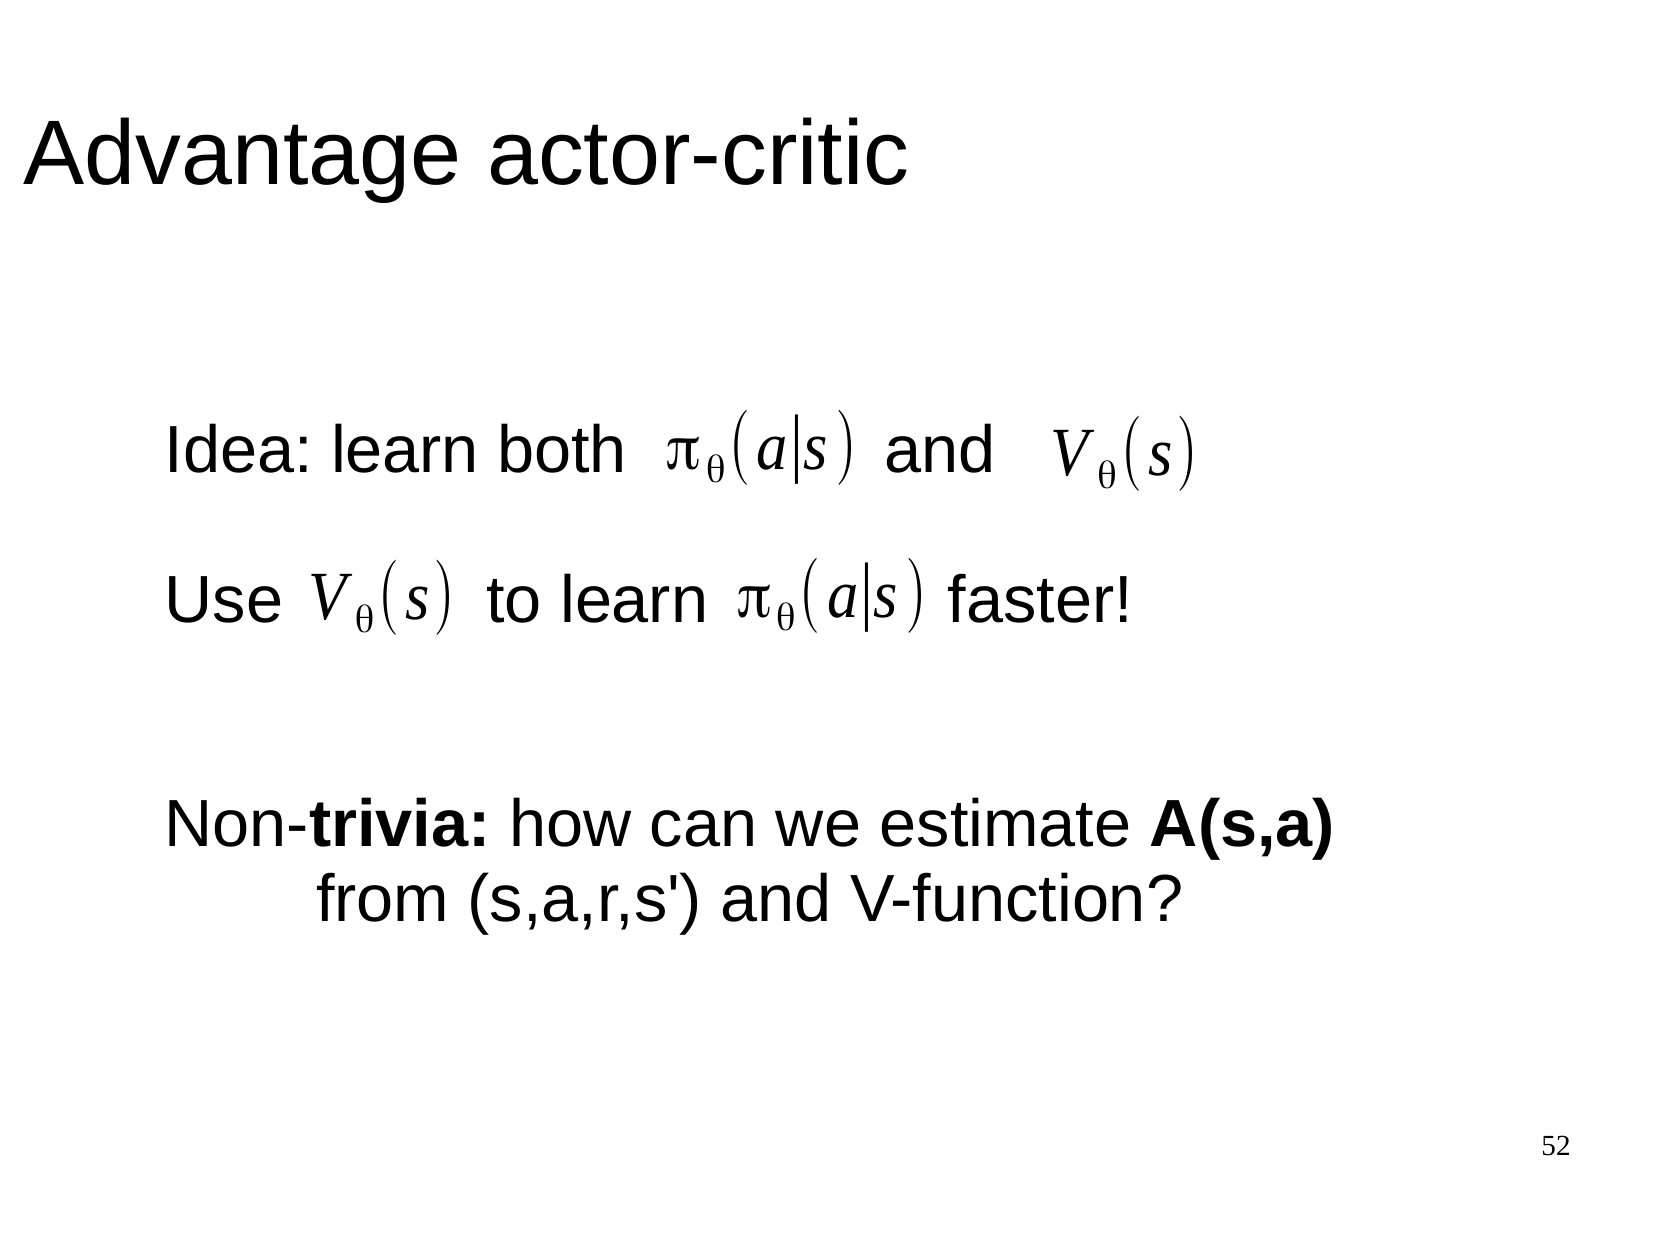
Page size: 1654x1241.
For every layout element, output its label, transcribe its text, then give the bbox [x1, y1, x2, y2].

chart [292, 555, 471, 639]
chart [1035, 410, 1214, 494]
chart [721, 552, 941, 636]
title Advantage actor-critic [23, 49, 1512, 257]
chart [651, 405, 871, 488]
text_box Idea: learn both and Use to learn faster! Non-trivia: how can we estimate A(s,a) from (s,a,r,s') and V-function? [150, 405, 1546, 944]
